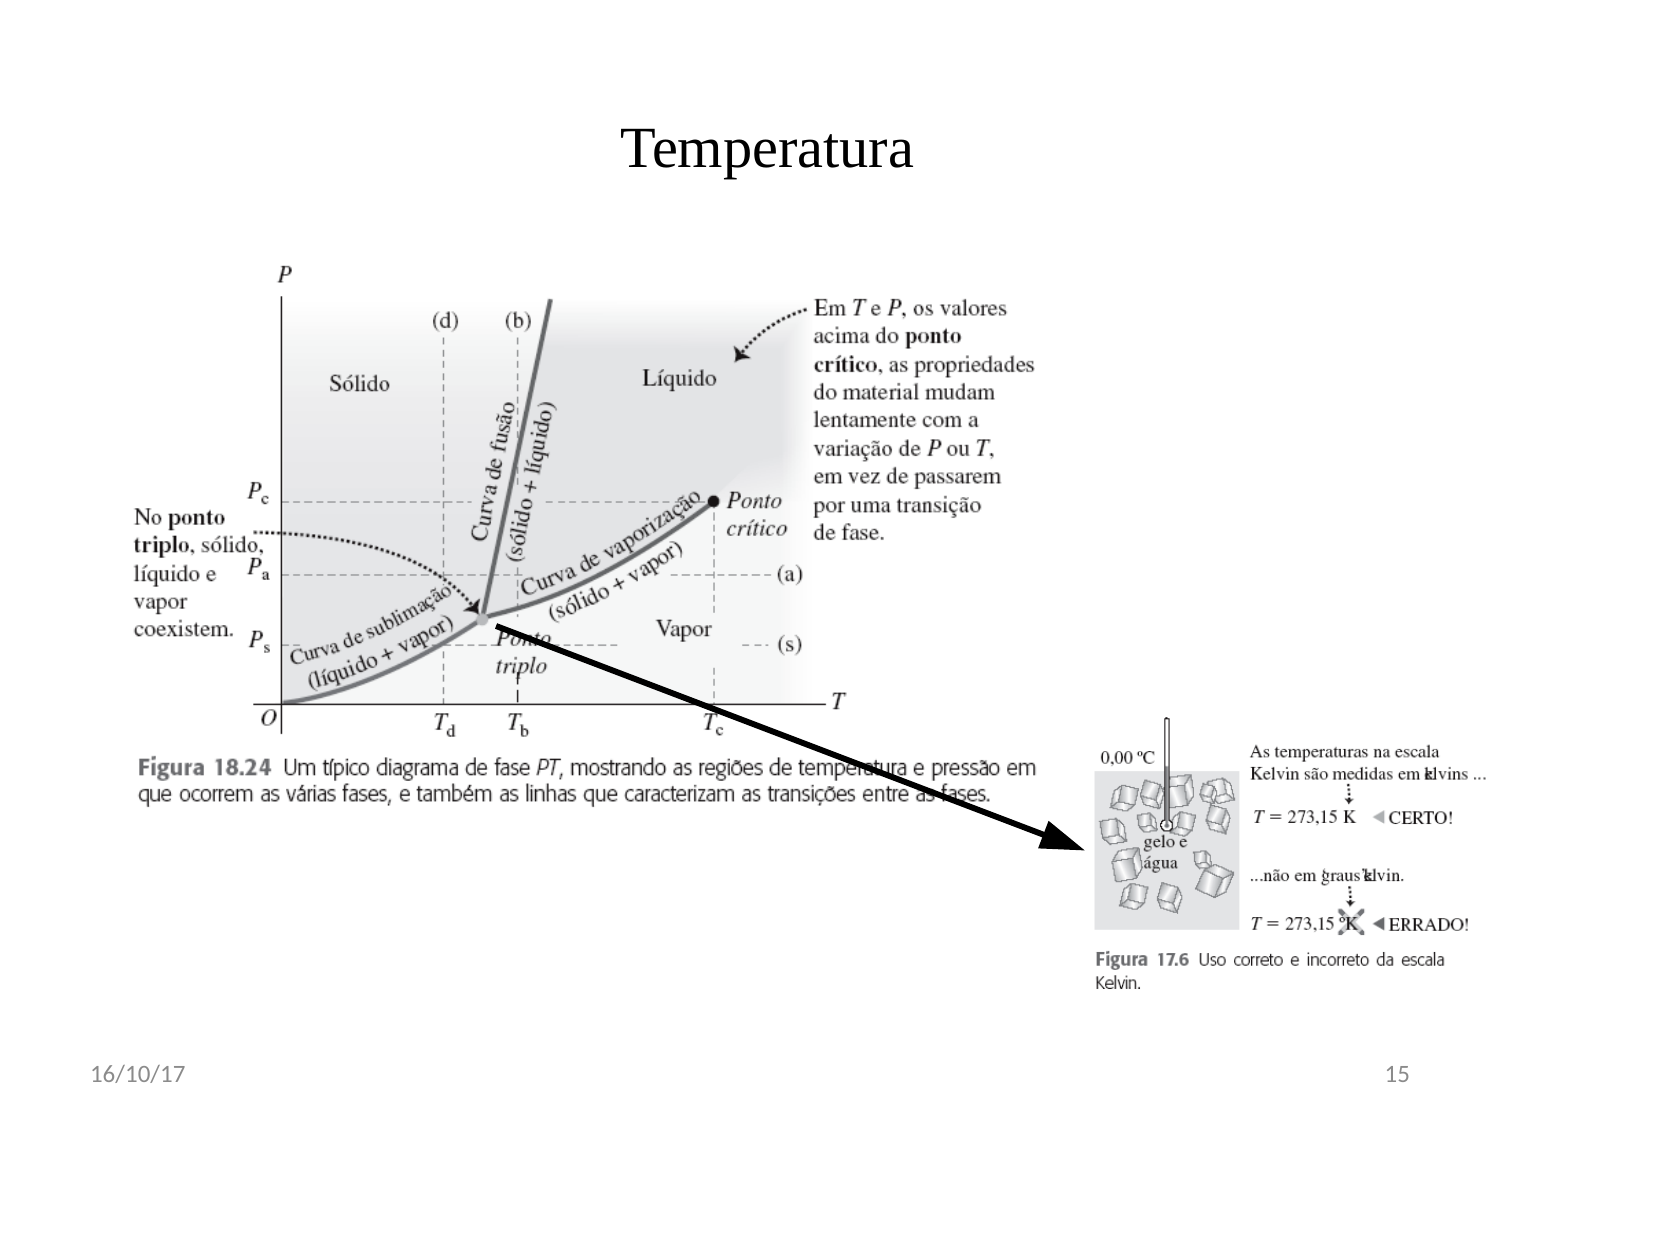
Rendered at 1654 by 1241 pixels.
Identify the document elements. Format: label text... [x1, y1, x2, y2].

text_box Temperatura [512, 102, 1105, 187]
slide_number 16/10/17 [75, 1042, 425, 1103]
slide_number <número> [1074, 1042, 1425, 1103]
picture [112, 251, 1050, 825]
picture [1084, 713, 1510, 1007]
